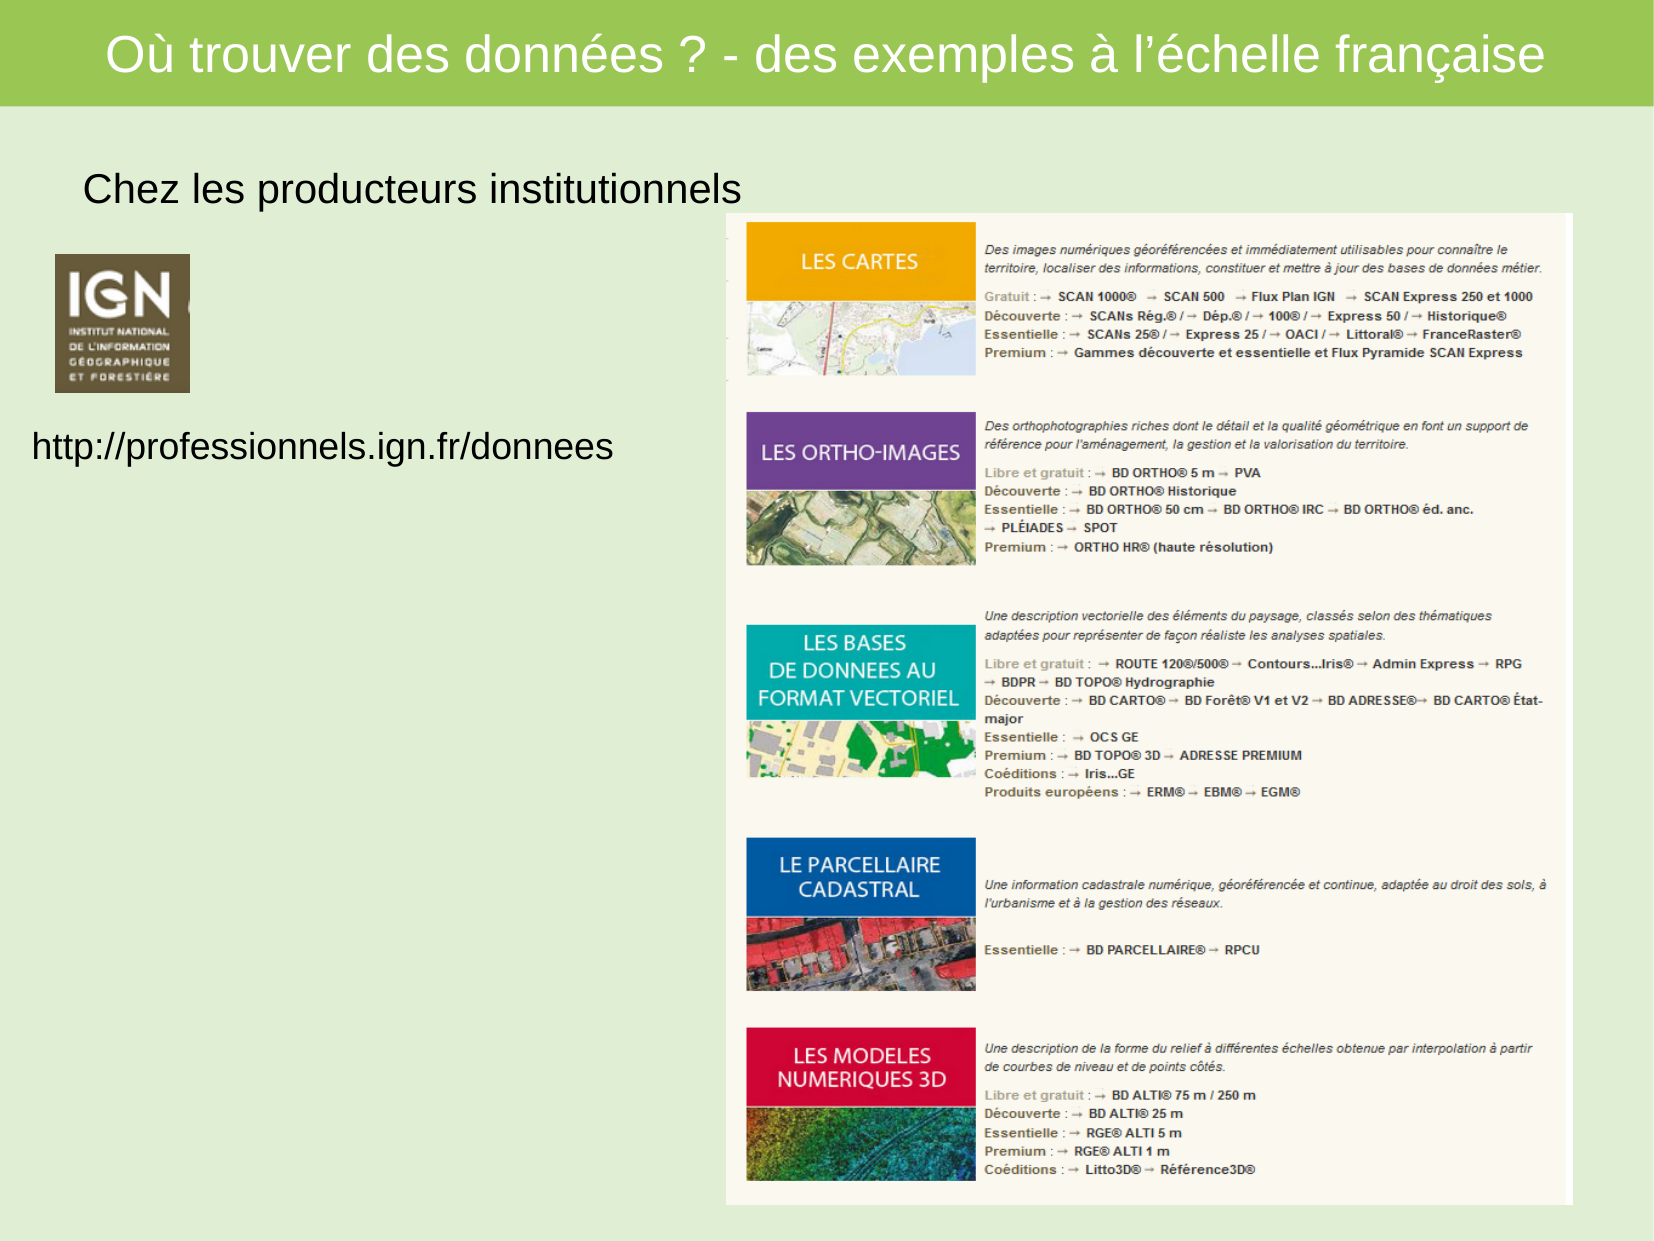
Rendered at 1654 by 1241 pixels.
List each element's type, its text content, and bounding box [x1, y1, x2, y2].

text_box http://professionnels.ign.fr/donnees [16, 418, 654, 559]
picture [55, 254, 190, 393]
picture [726, 213, 1573, 1205]
list Chez les producteurs institutionnels [82, 165, 1571, 1193]
title Où trouver des données ? - des exemples à l’échelle française [82, 19, 1571, 89]
